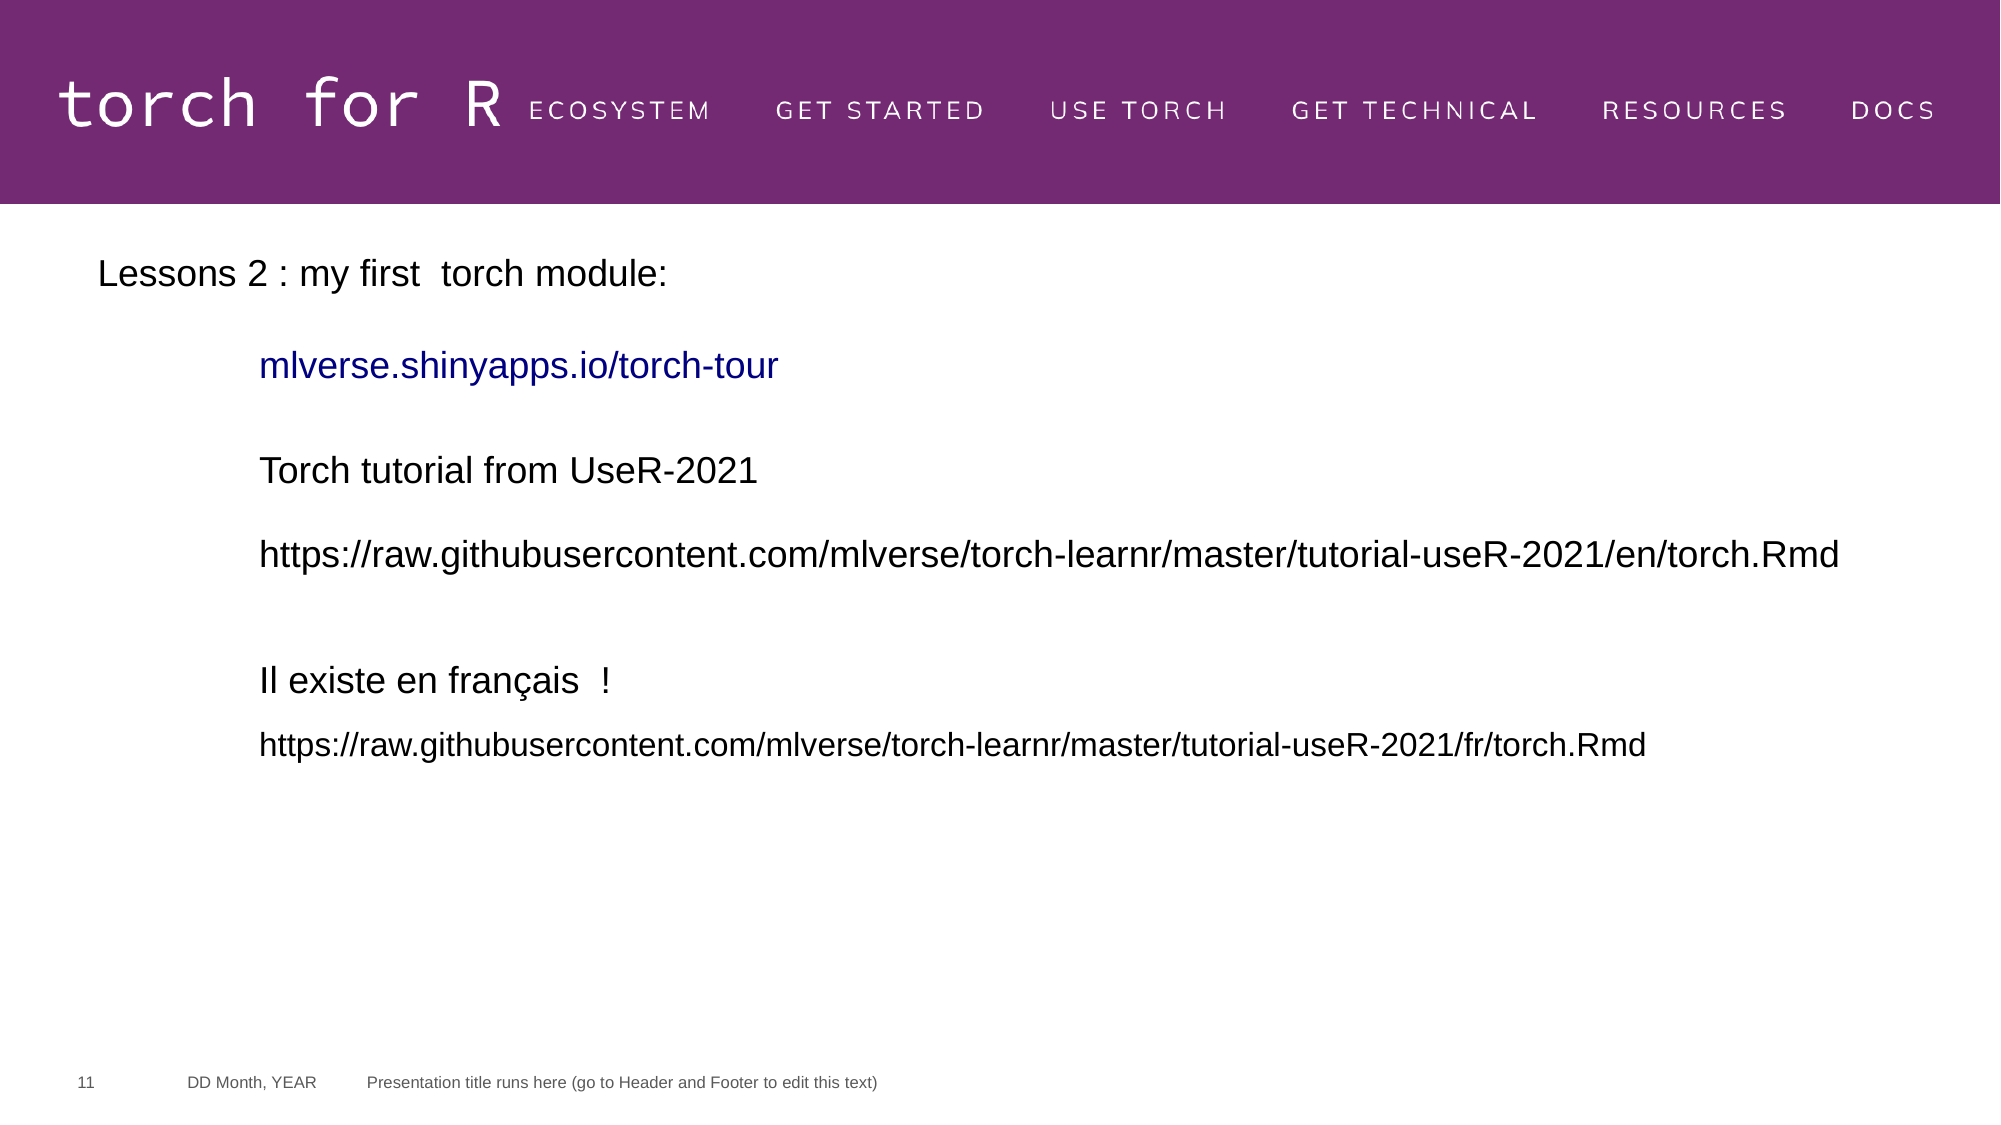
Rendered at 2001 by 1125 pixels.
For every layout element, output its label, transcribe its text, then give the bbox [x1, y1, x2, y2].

text_box Presentation title runs here (go to Header and Footer to edit this text) [366, 1057, 1728, 1093]
text_box Lessons 2 : my first torch module: [82, 241, 1134, 760]
text_box mlverse.shinyapps.io/torch-tour Torch tutorial from UseR-2021 https://raw.githubusercontent.com/mlverse/torch-learnr/master/tutorial-useR-2021/en/torch.Rmd Il existe en français ! https://raw.githubusercontent.com/mlverse/torch-learnr/master/tutorial-useR-2021/fr/torch.Rmd [244, 337, 1951, 813]
text_box DD Month, YEAR [127, 1057, 318, 1093]
text_box <number> [77, 1057, 126, 1093]
picture [0, 0, 2000, 204]
